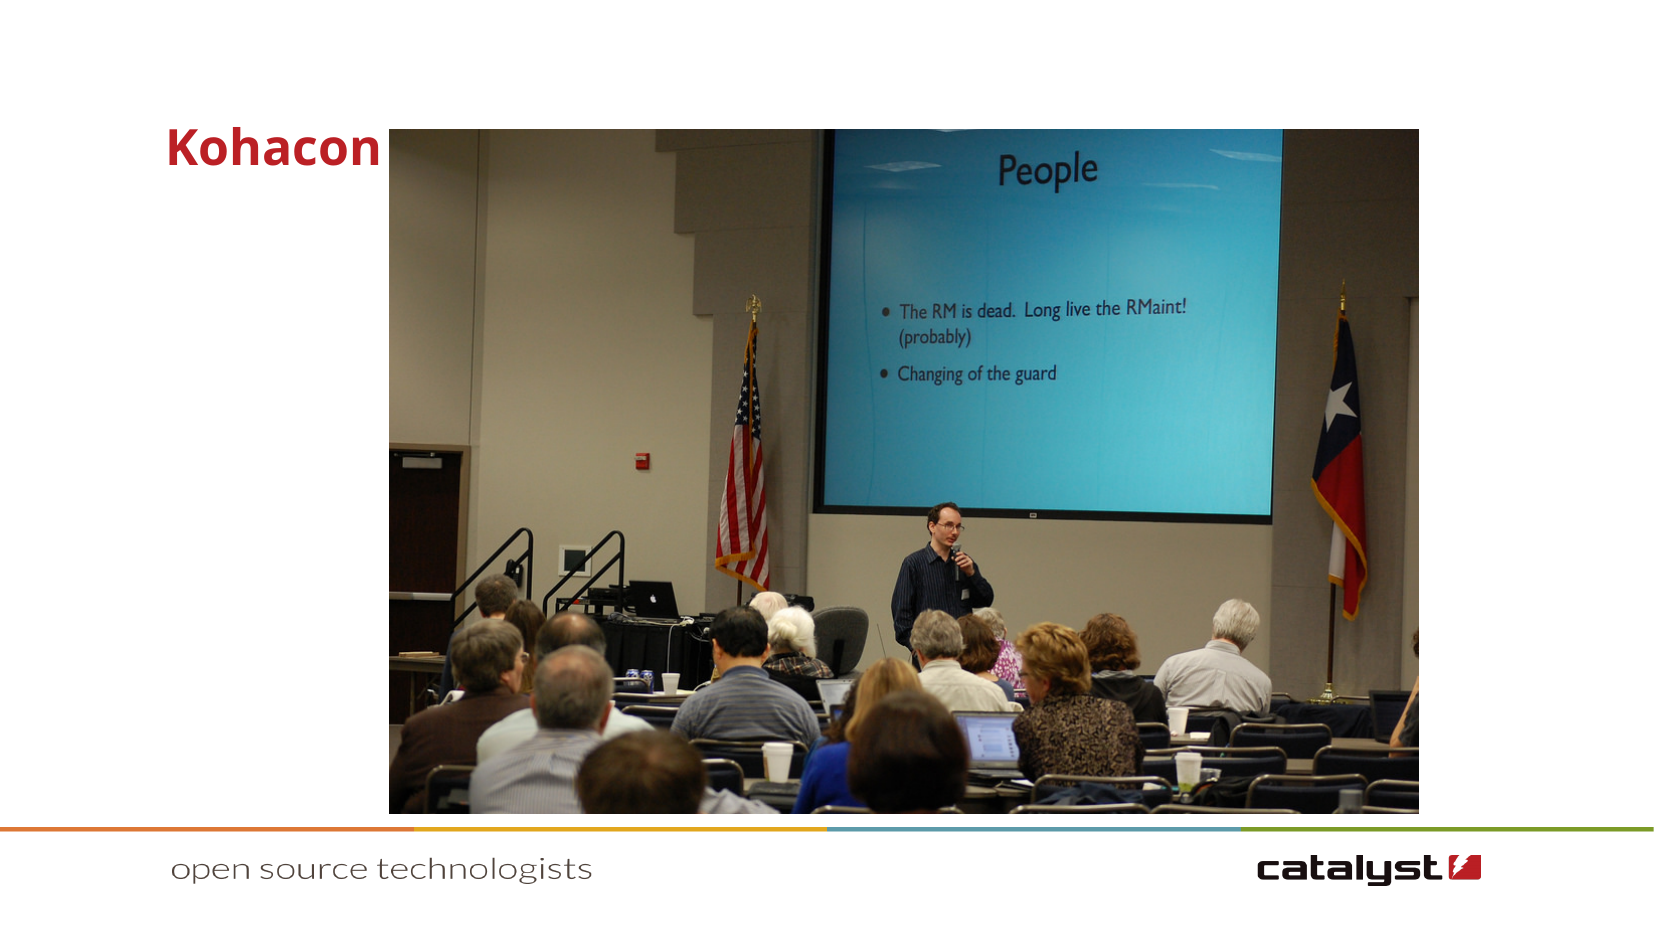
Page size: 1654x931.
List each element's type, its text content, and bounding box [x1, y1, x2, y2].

title Kohacon [165, 68, 1489, 224]
picture [0, 827, 1654, 886]
picture [389, 129, 1419, 814]
